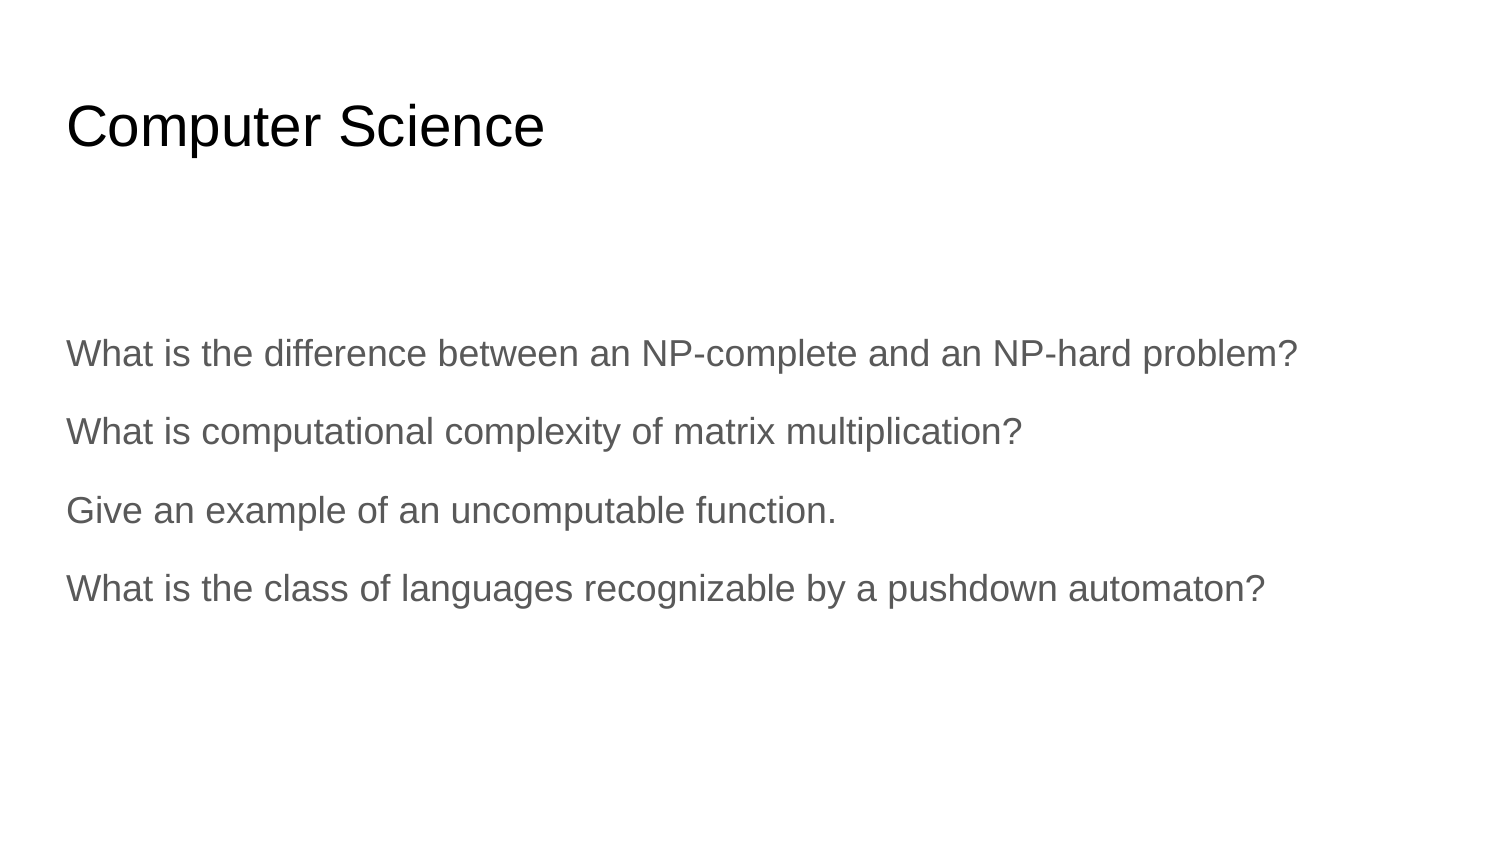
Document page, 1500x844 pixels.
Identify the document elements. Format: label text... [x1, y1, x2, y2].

list What is the difference between an NP-complete and an NP-hard problem? What is computational complexity of matrix multiplication? Give an example of an uncomputable function. What is the class of languages recognizable by a pushdown automaton? [51, 189, 1449, 750]
title Computer Science [51, 72, 1449, 167]
